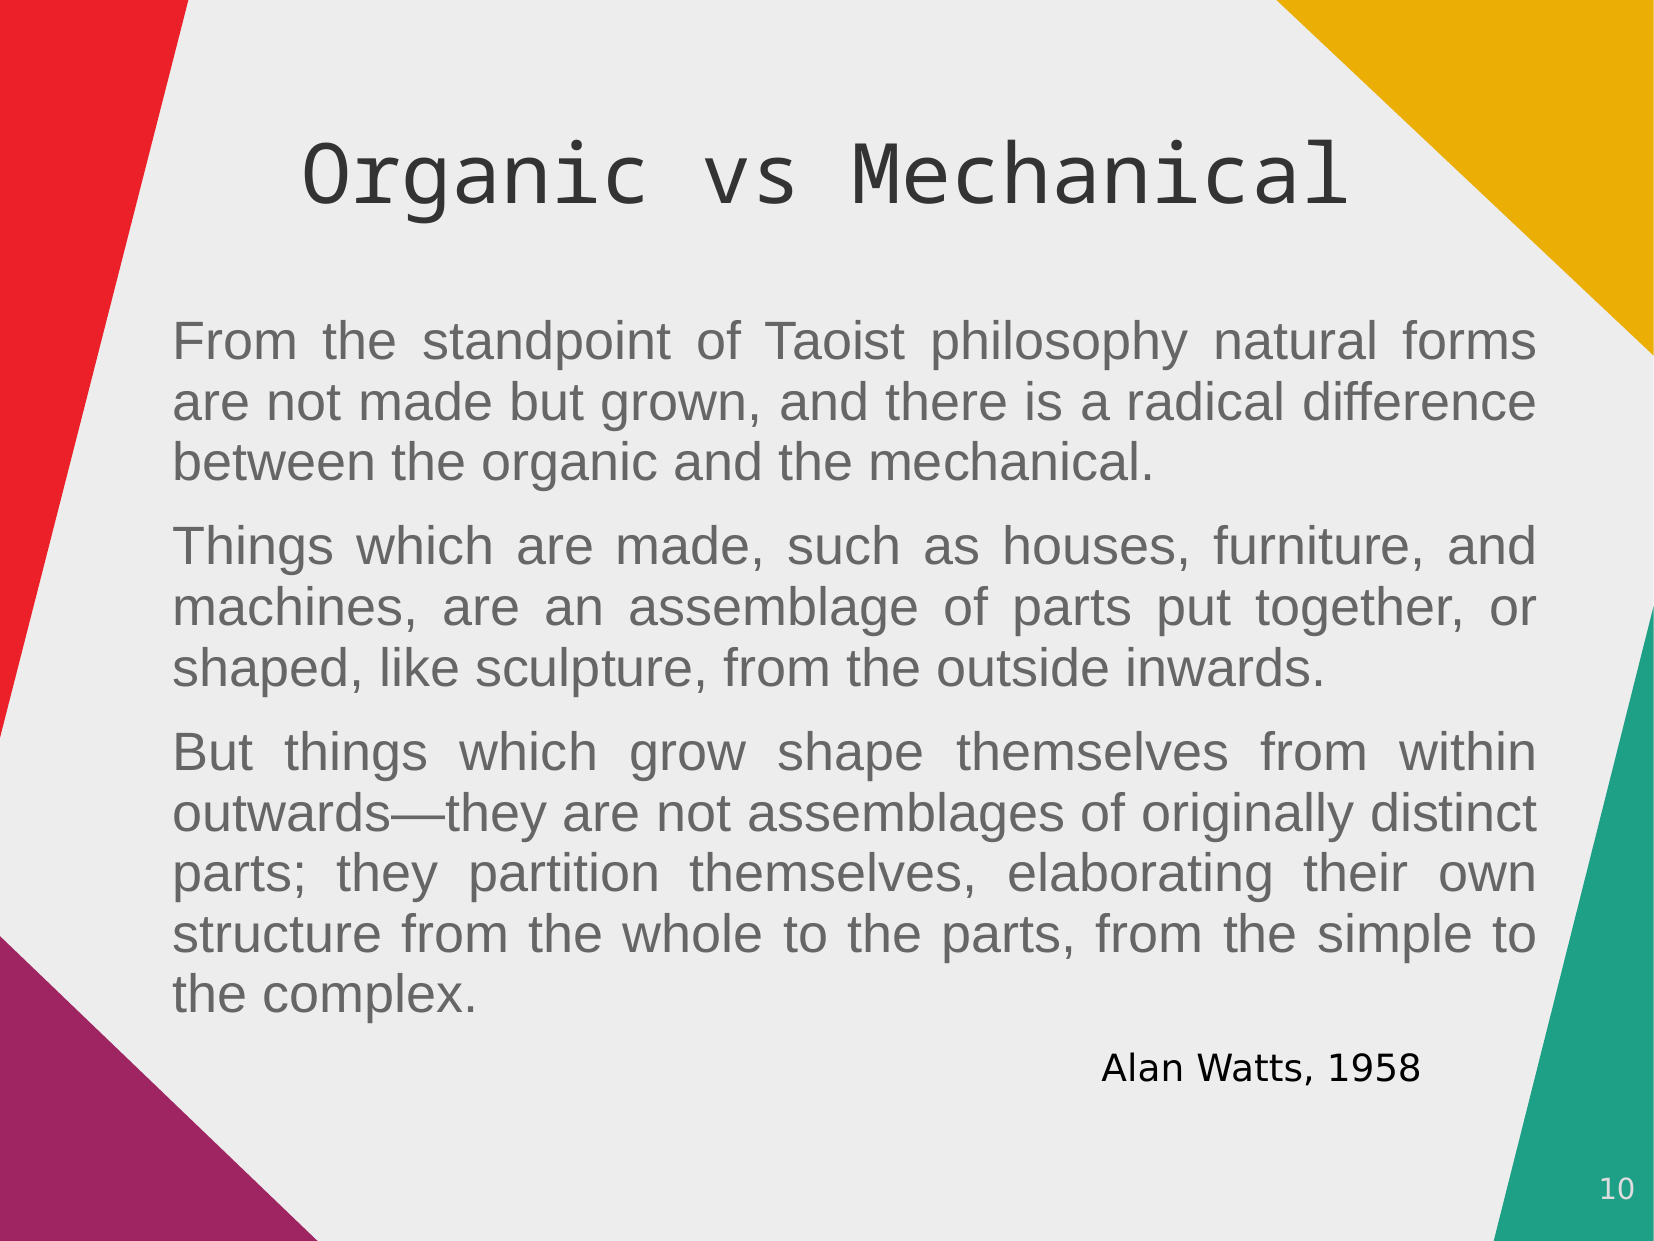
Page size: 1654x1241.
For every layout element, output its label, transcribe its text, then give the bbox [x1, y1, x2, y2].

text_box Alan Watts, 1958 [1086, 1039, 1465, 1142]
title Organic vs Mechanical [114, 73, 1539, 271]
list From the standpoint of Taoist philosophy natural forms are not made but grown, and there is a radical difference between the organic and the mechanical. Things which are made, such as houses, furniture, and machines, are an assemblage of parts put together, or shaped, like sculpture, from the outside inwards. But things which grow shape themselves from within outwards—they are not assemblages of originally distinct parts; they partition themselves, elaborating their own structure from the whole to the parts, from the simple to the complex. [114, 302, 1539, 1033]
